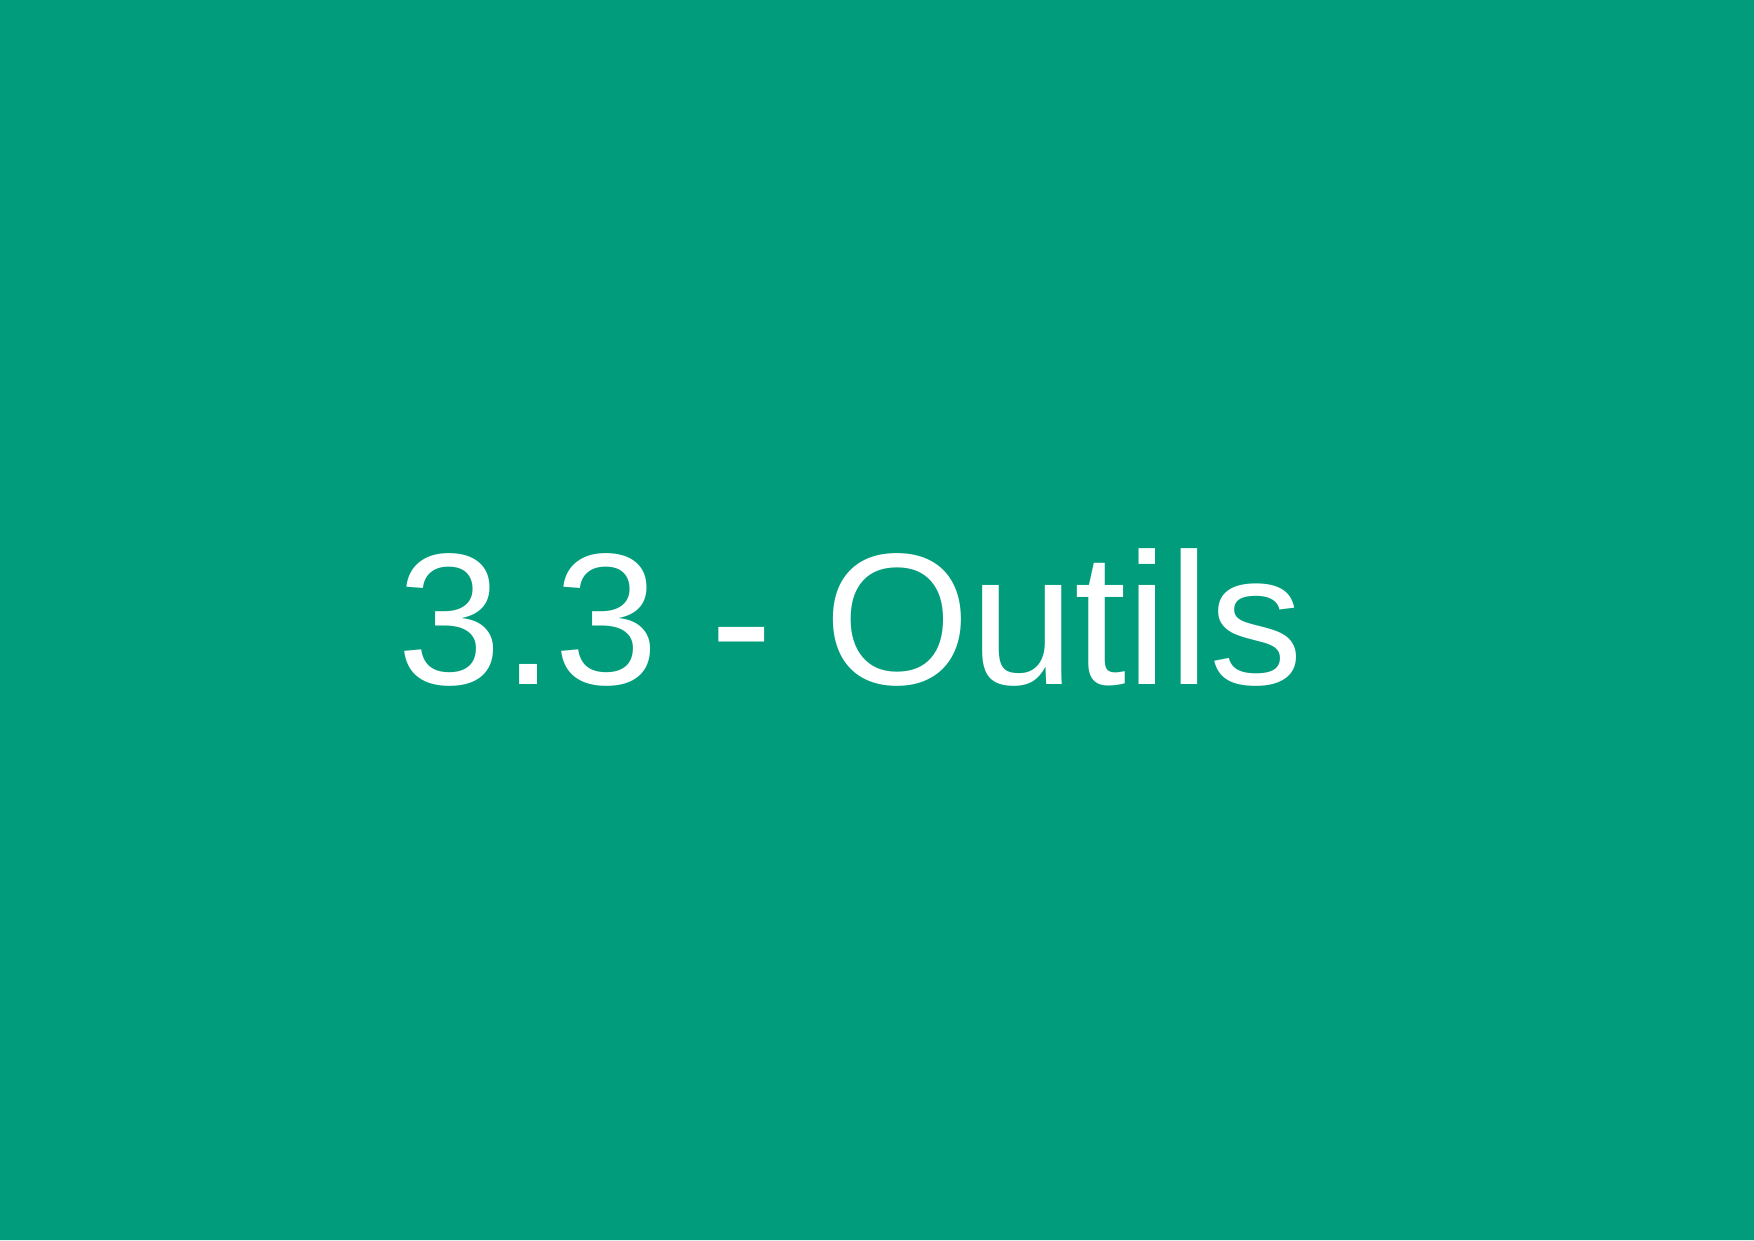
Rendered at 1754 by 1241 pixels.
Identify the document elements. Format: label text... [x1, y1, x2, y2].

text_box 3.3 - Outils [0, 0, 1754, 1241]
